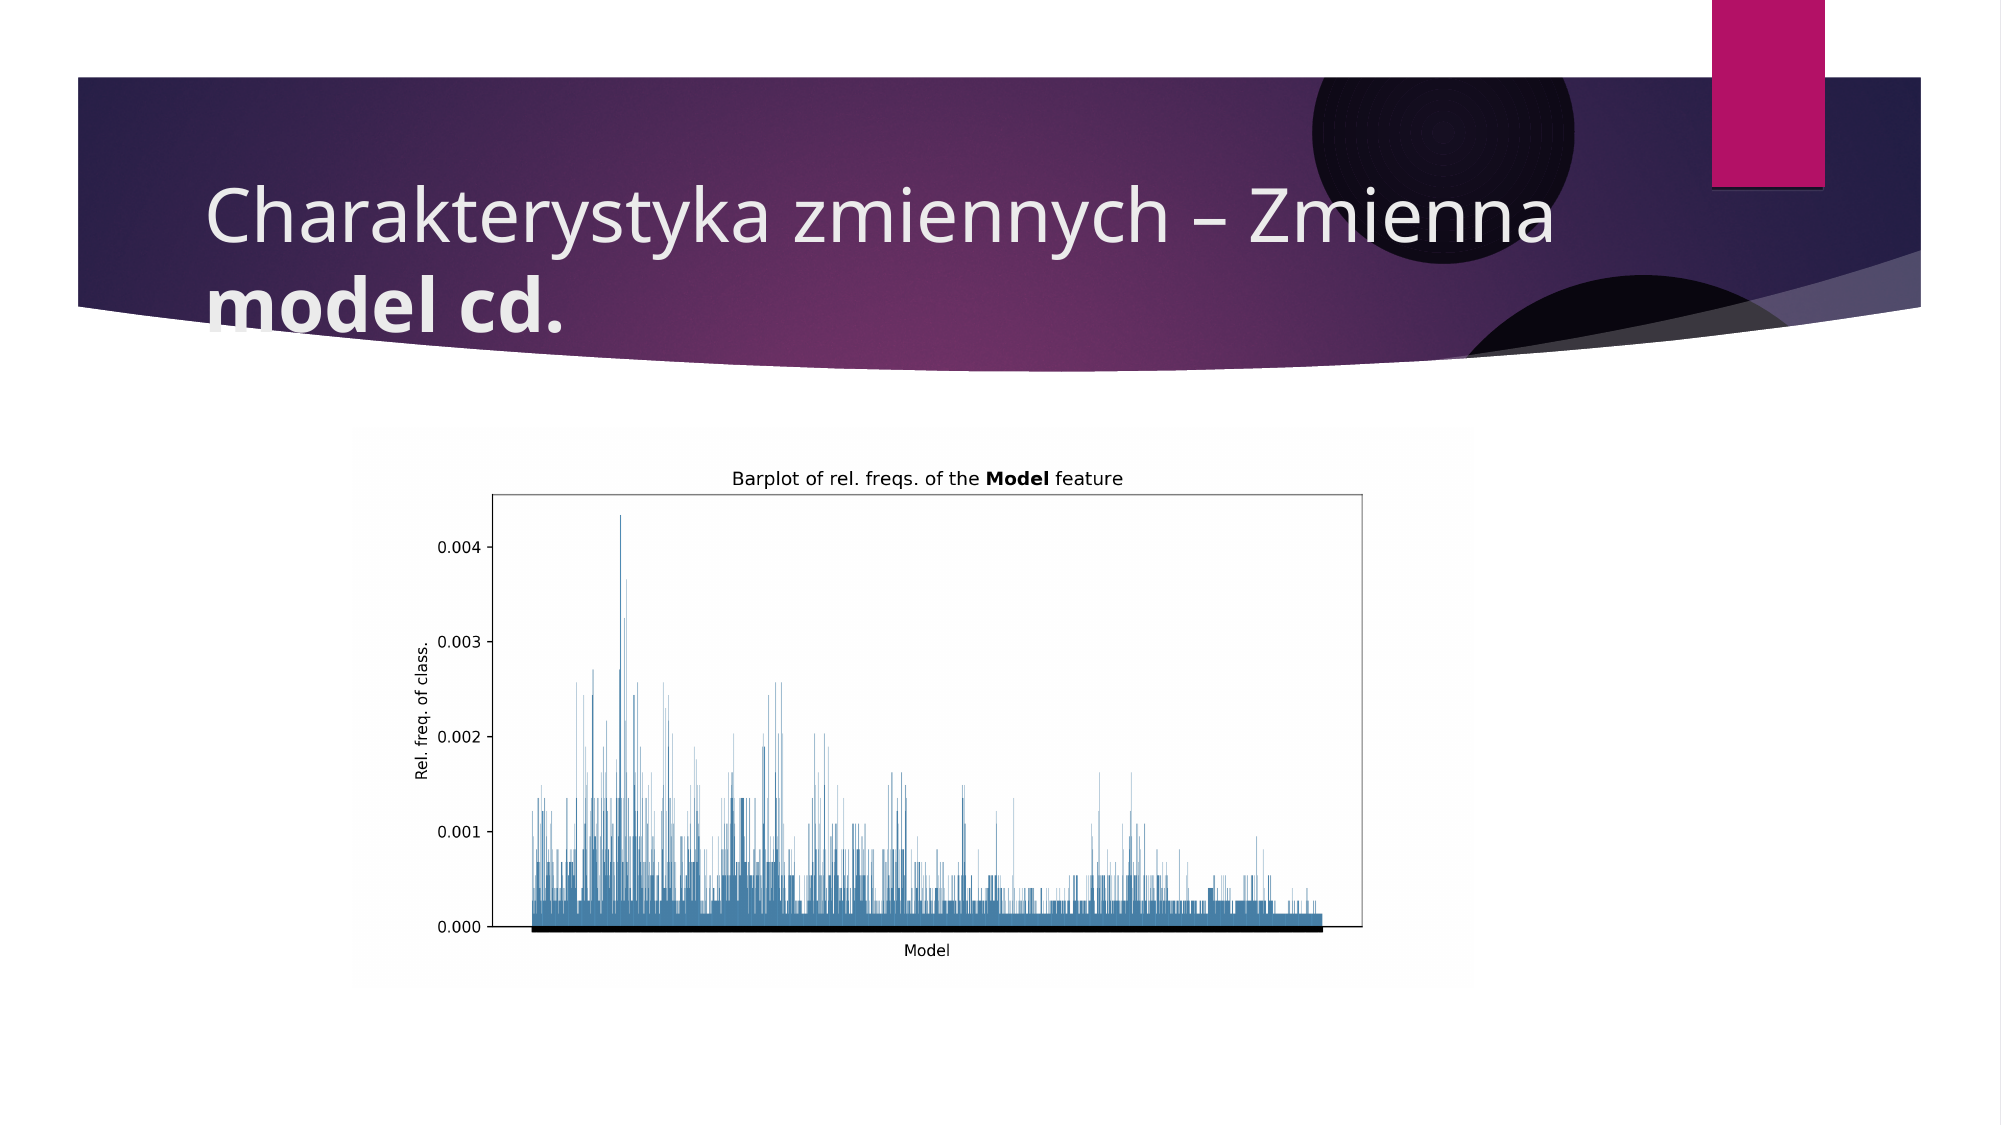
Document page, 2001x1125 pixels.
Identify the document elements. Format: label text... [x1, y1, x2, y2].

title Charakterystyka zmiennych – Zmienna model cd. [189, 159, 1627, 276]
picture [352, 427, 1474, 988]
